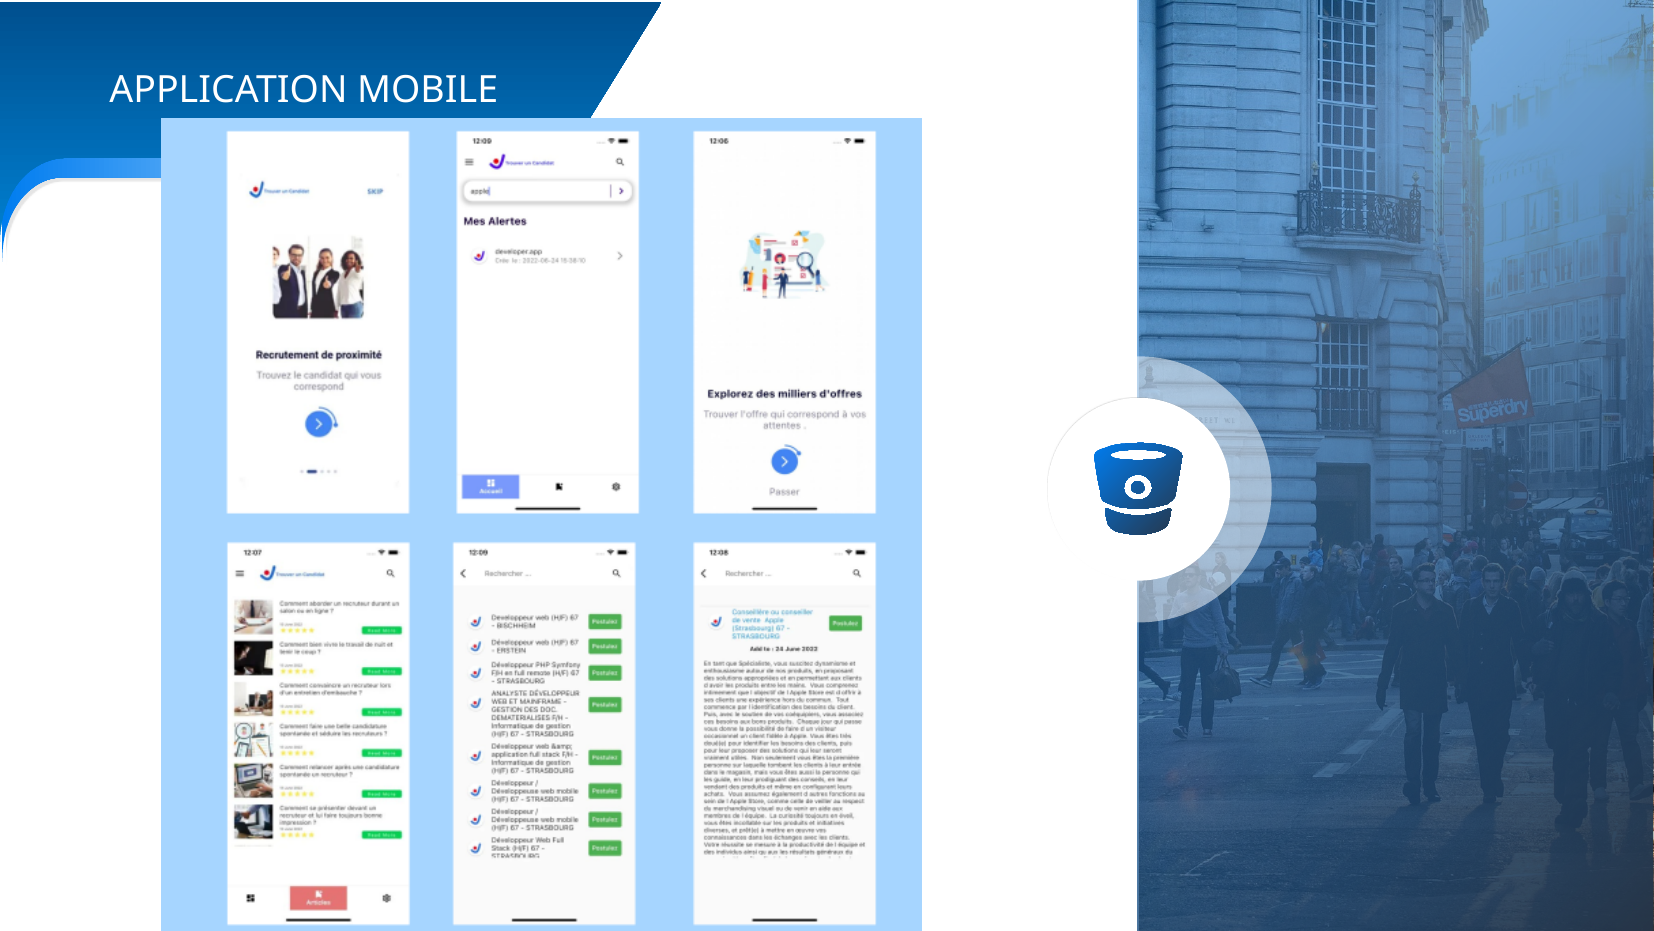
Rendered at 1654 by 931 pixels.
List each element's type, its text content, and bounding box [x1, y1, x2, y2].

text_box [0, 2, 662, 263]
text_box [1005, 0, 1654, 931]
text_box APPLICATION MOBILE [94, 57, 514, 119]
picture [161, 118, 922, 931]
